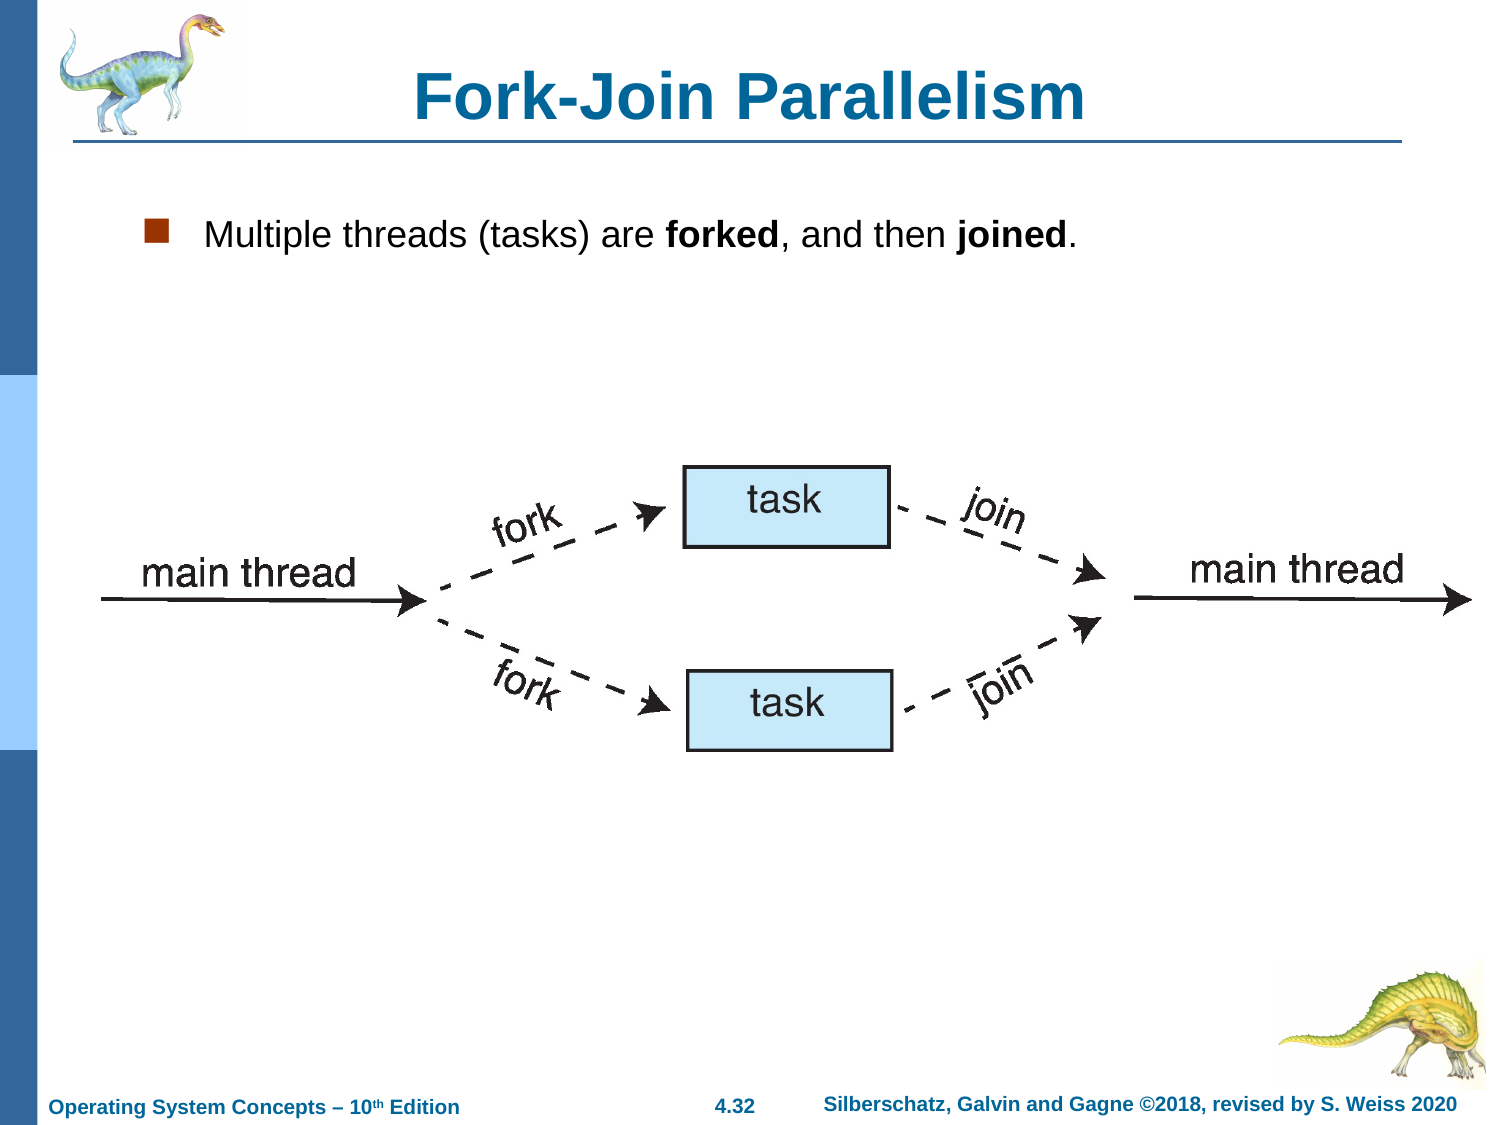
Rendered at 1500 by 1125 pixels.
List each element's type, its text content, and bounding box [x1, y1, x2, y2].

picture [1140, 1096, 1148, 1101]
picture [46, 0, 243, 149]
picture [1275, 959, 1486, 1090]
picture [101, 465, 1472, 752]
list Multiple threads (tasks) are forked, and then joined. [132, 202, 1483, 946]
title Fork-Join Parallelism [75, 45, 1426, 141]
